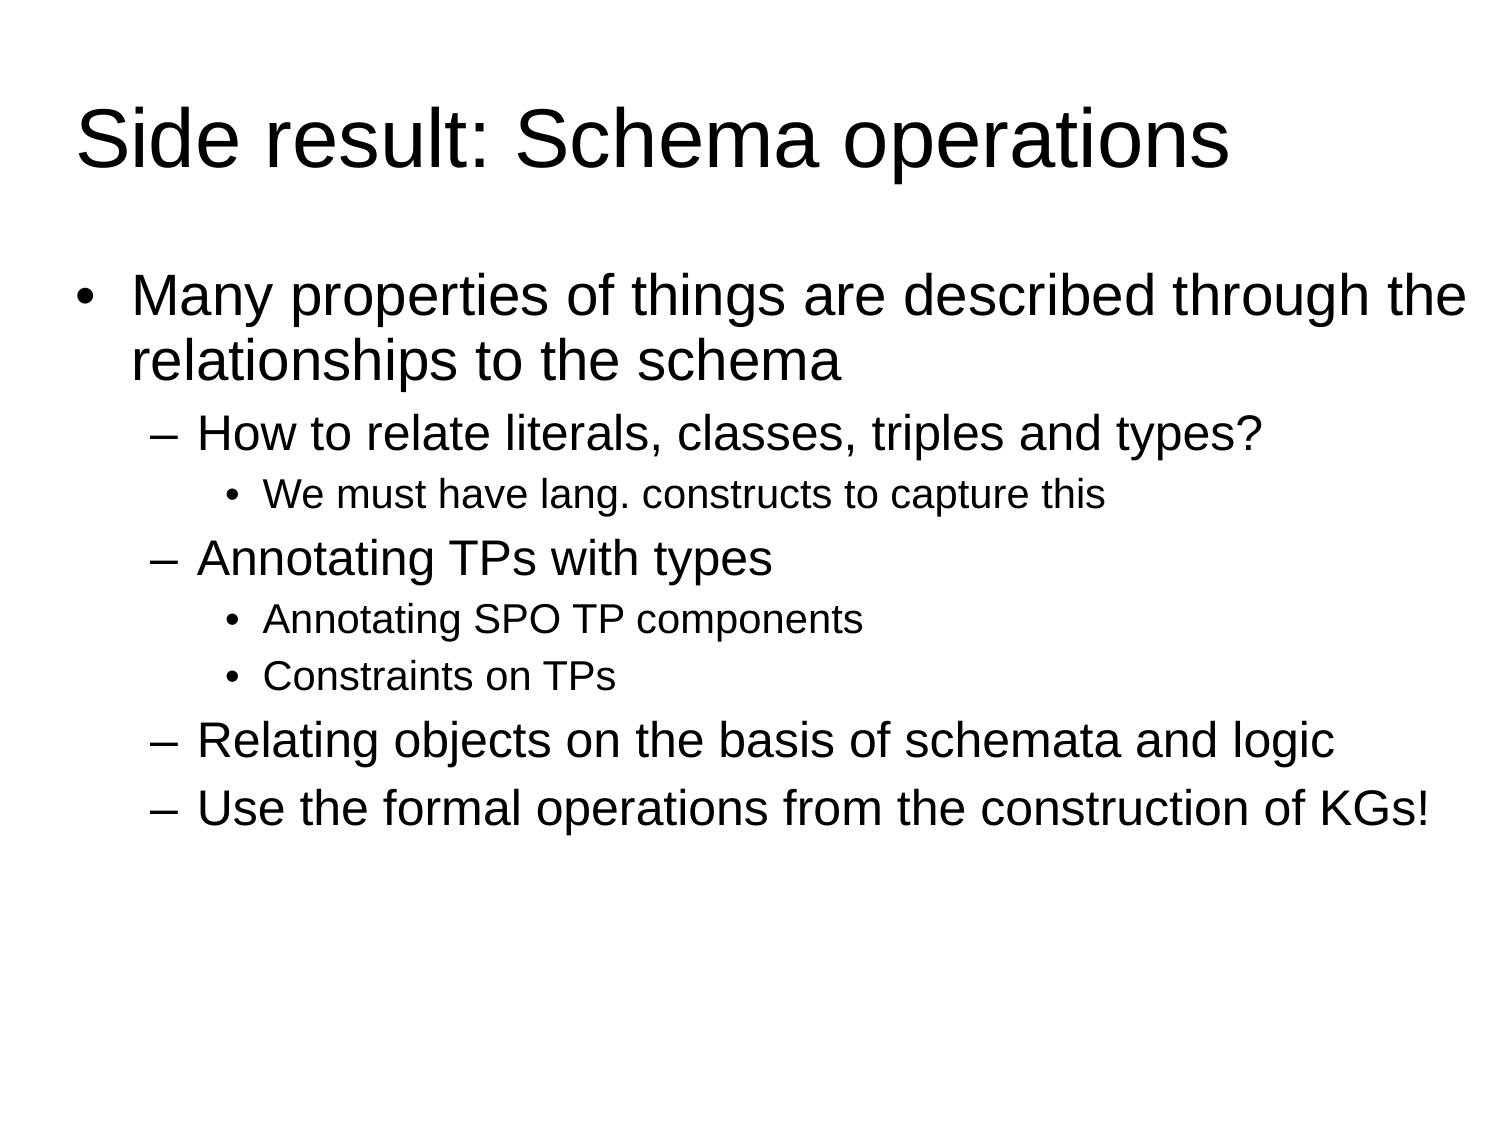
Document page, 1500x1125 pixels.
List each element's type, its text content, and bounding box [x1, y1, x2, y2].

list Many properties of things are described through the relationships to the schema How to relate literals, classes, triples and types? We must have lang. constructs to capture this Annotating TPs with types Annotating SPO TP components Constraints on TPs Relating objects on the basis of schemata and logic Use the formal operations from the construction of KGs! [75, 262, 1477, 1011]
title Side result: Schema operations [75, 45, 1426, 233]
